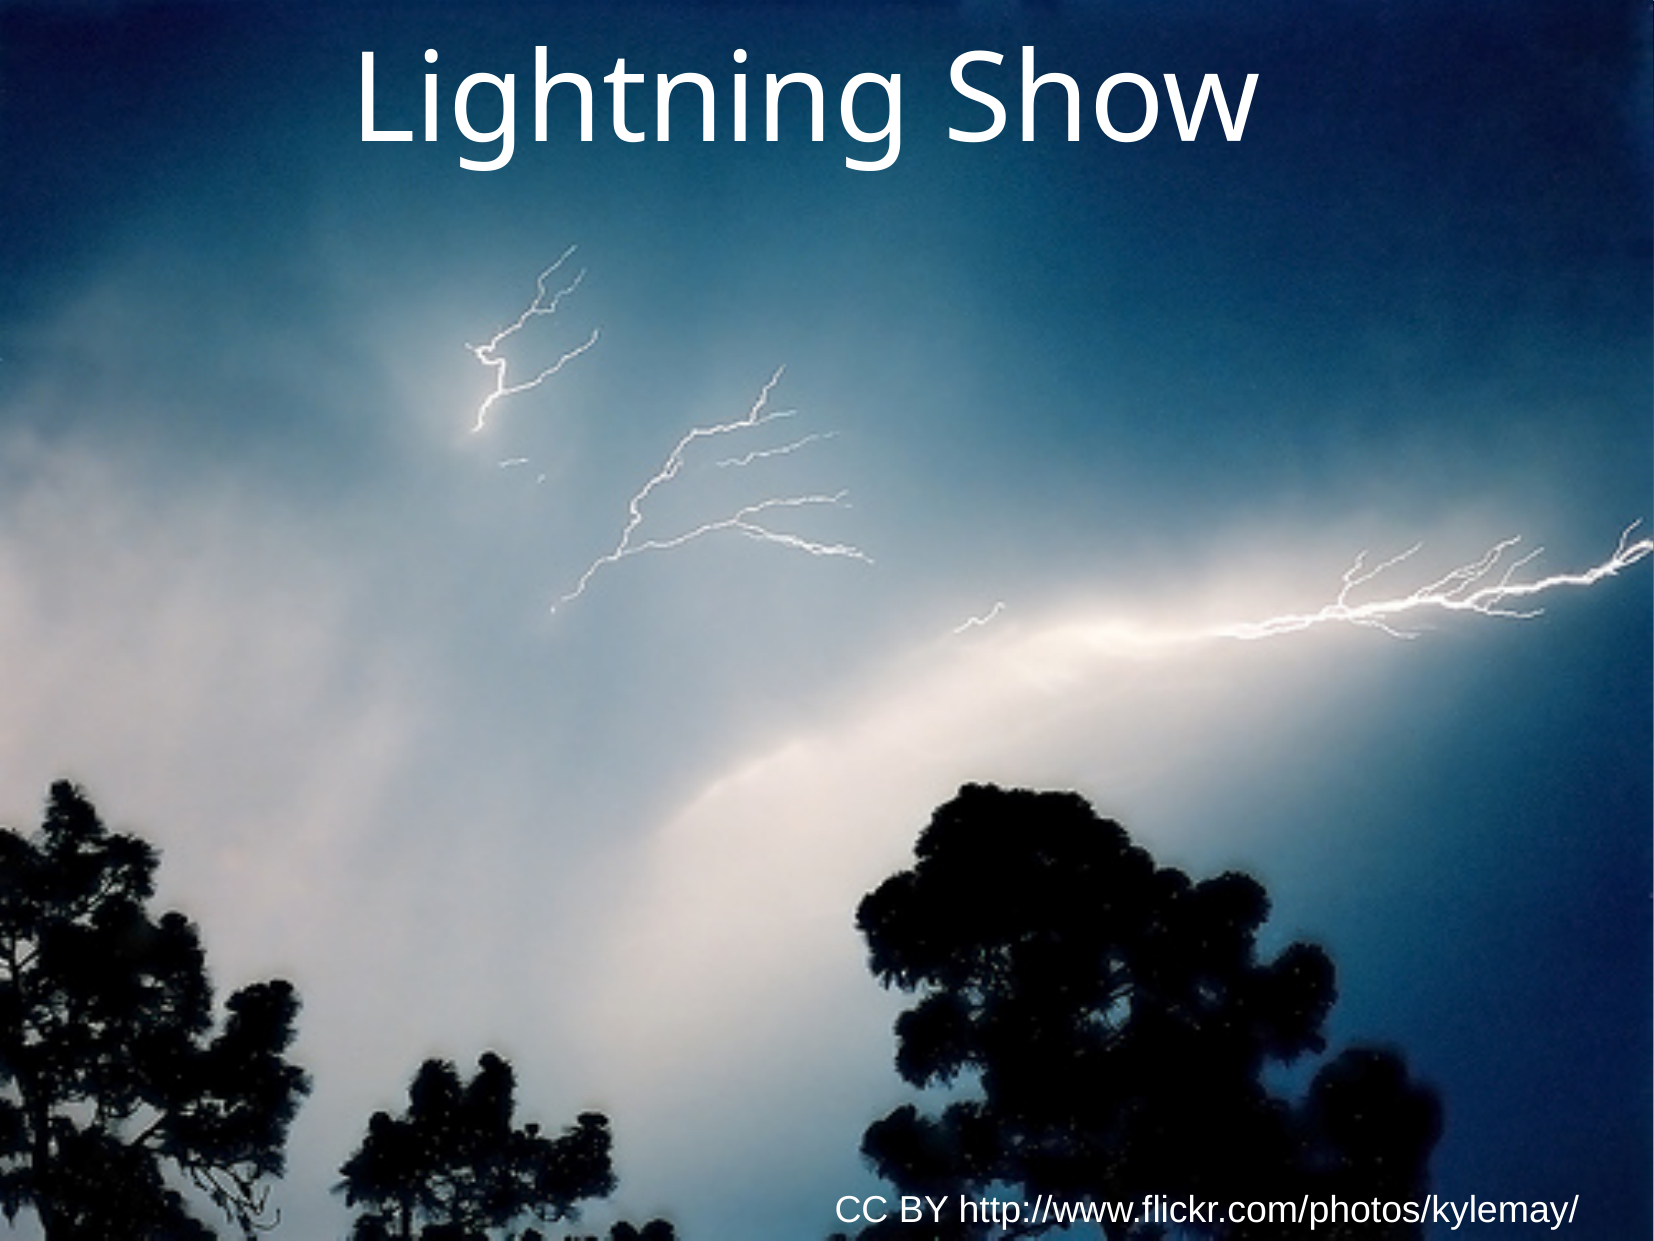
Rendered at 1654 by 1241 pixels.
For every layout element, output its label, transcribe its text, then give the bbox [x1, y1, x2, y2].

picture [0, 0, 1654, 1241]
text_box CC BY http://www.flickr.com/photos/kylemay/ [819, 1181, 1595, 1238]
text_box Lightning Show [335, 0, 1241, 154]
